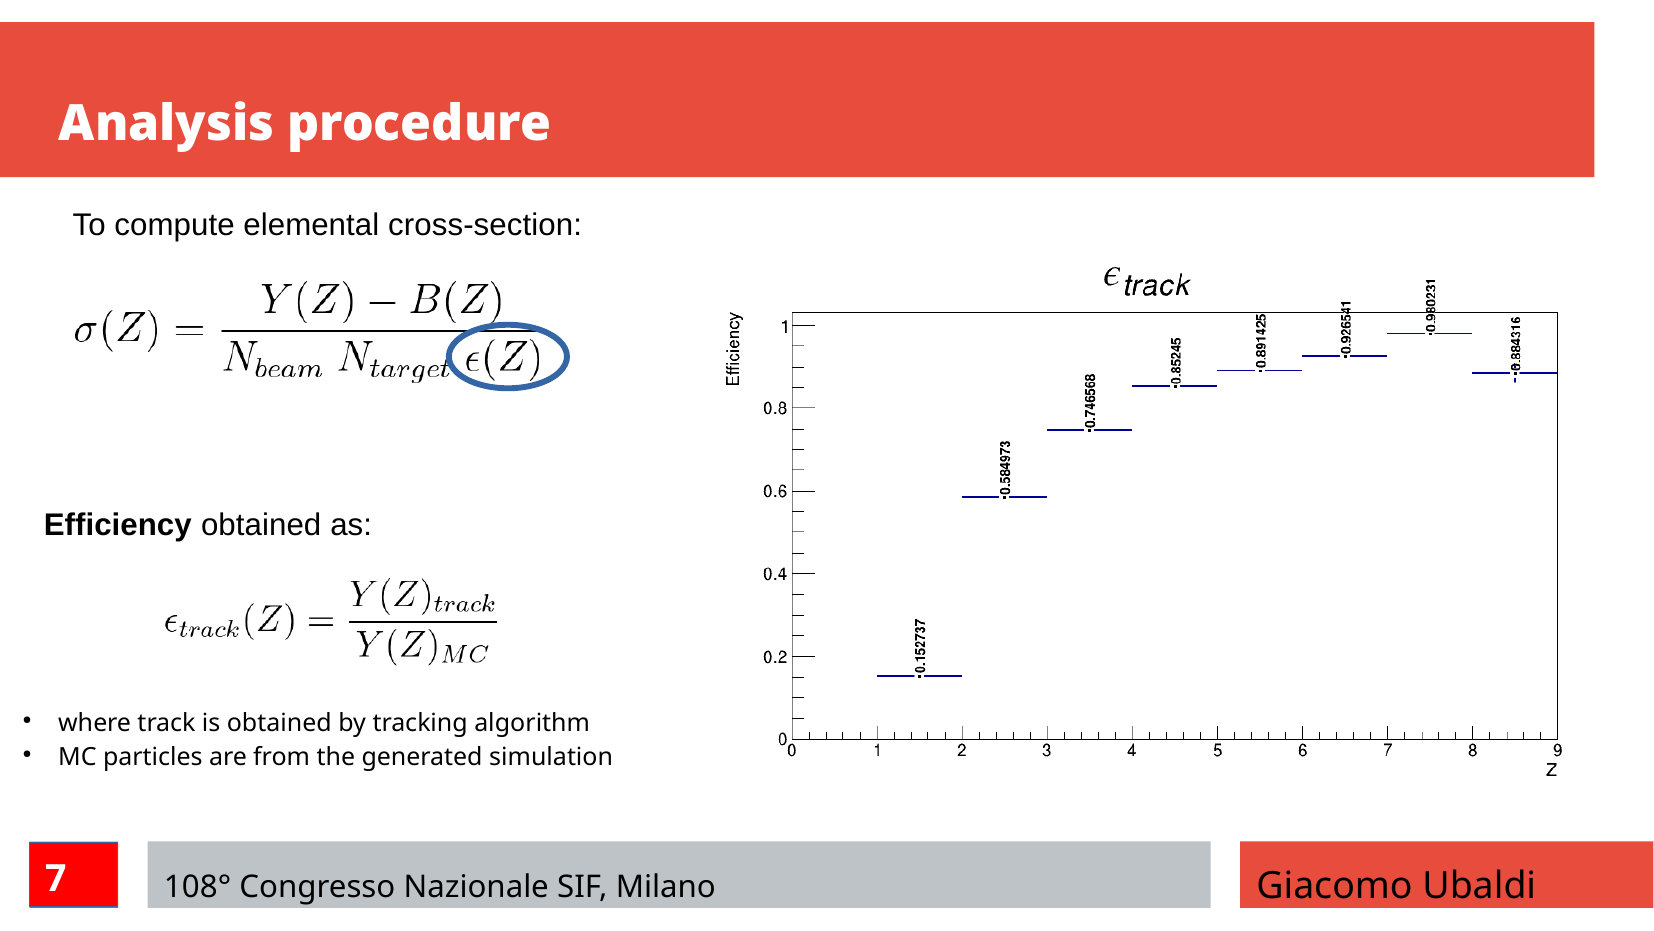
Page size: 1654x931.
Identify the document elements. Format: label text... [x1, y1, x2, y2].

picture [165, 578, 497, 666]
picture [696, 259, 1653, 792]
text_box 7 [30, 844, 86, 903]
text_box Giacomo Ubaldi [1241, 850, 1568, 910]
text_box Efficiency obtained as: [0, 497, 696, 638]
text_box [29, 842, 118, 907]
text_box 108° Congresso Nazionale SIF, Milano [149, 856, 772, 908]
picture [452, 328, 544, 383]
picture [74, 281, 544, 383]
title Analysis procedure [59, 44, 1595, 156]
text_box To compute elemental cross-section: [22, 196, 615, 260]
text_box where track is obtained by tracking algorithm MC particles are from the generated simulation [7, 696, 666, 771]
